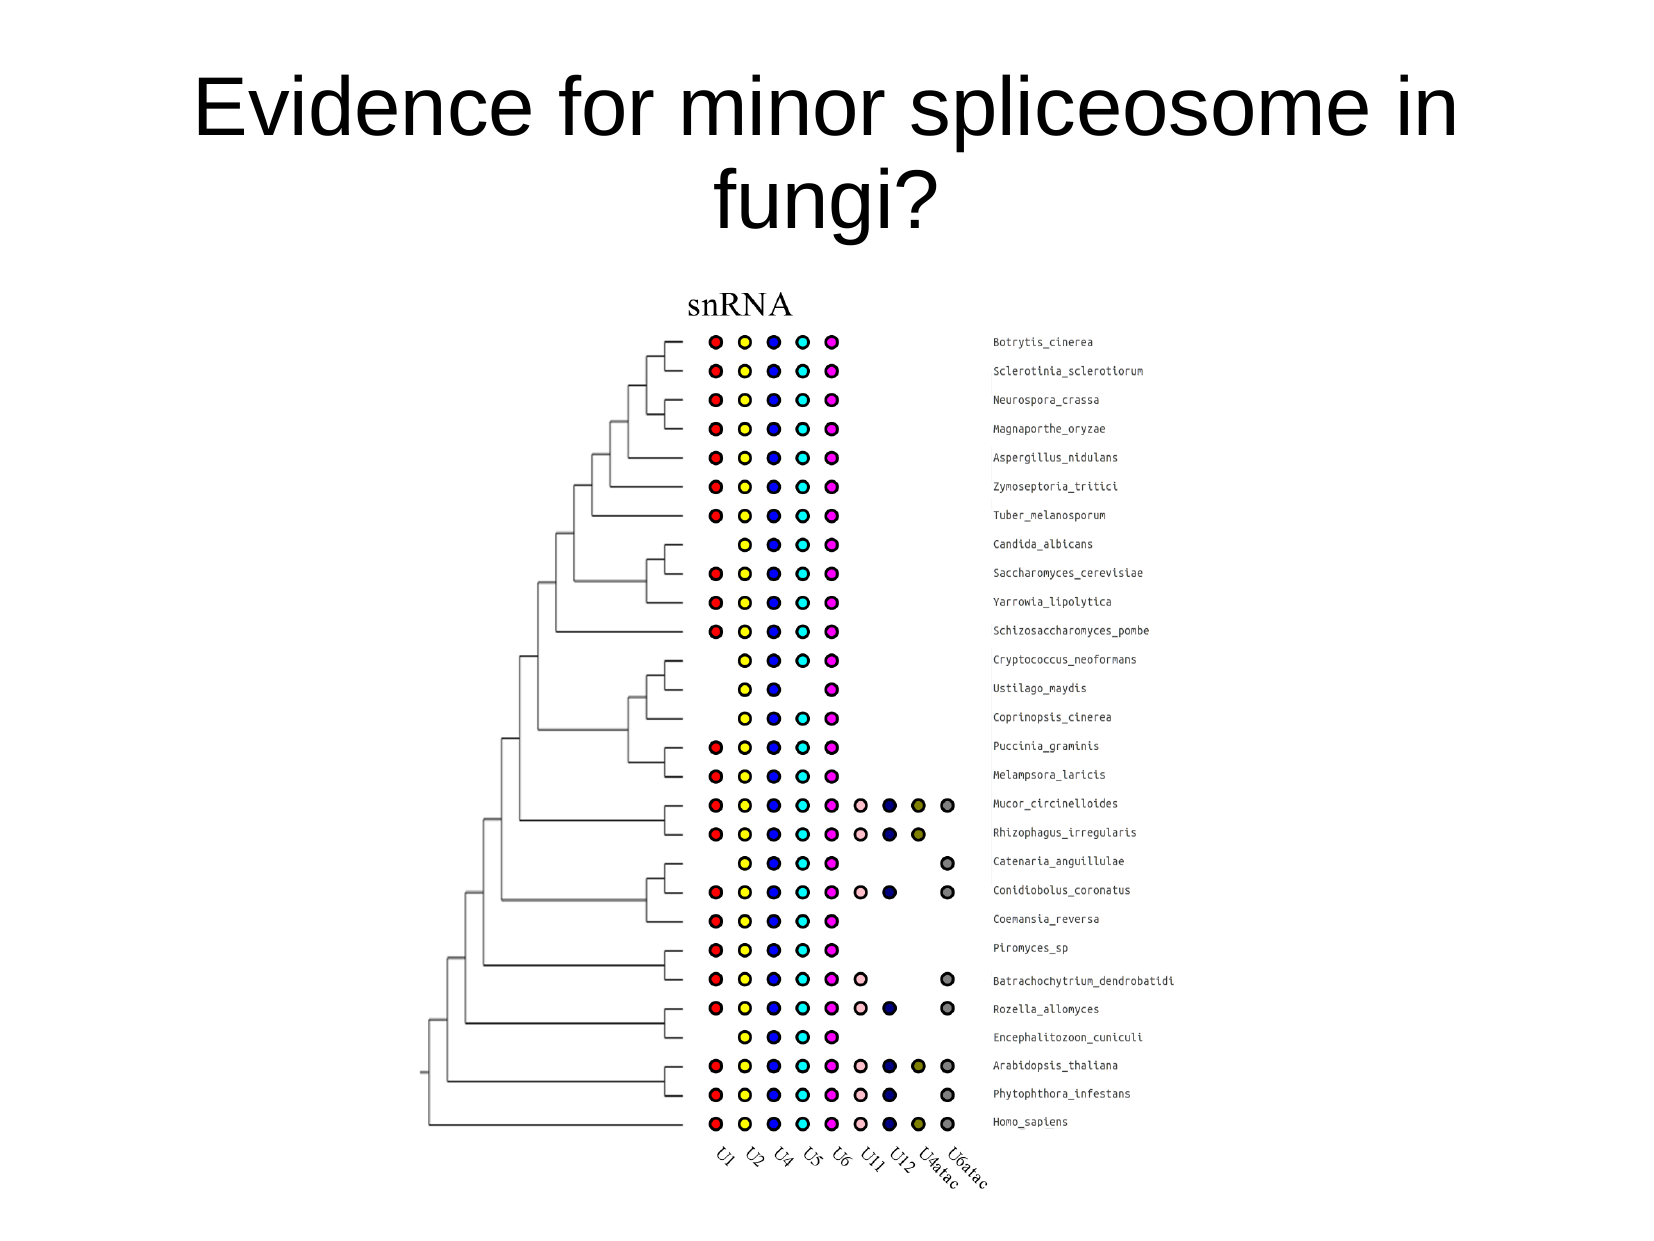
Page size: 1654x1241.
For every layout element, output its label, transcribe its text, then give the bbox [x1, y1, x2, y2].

title Evidence for minor spliceosome in fungi? [82, 49, 1571, 257]
picture [413, 284, 1186, 1236]
